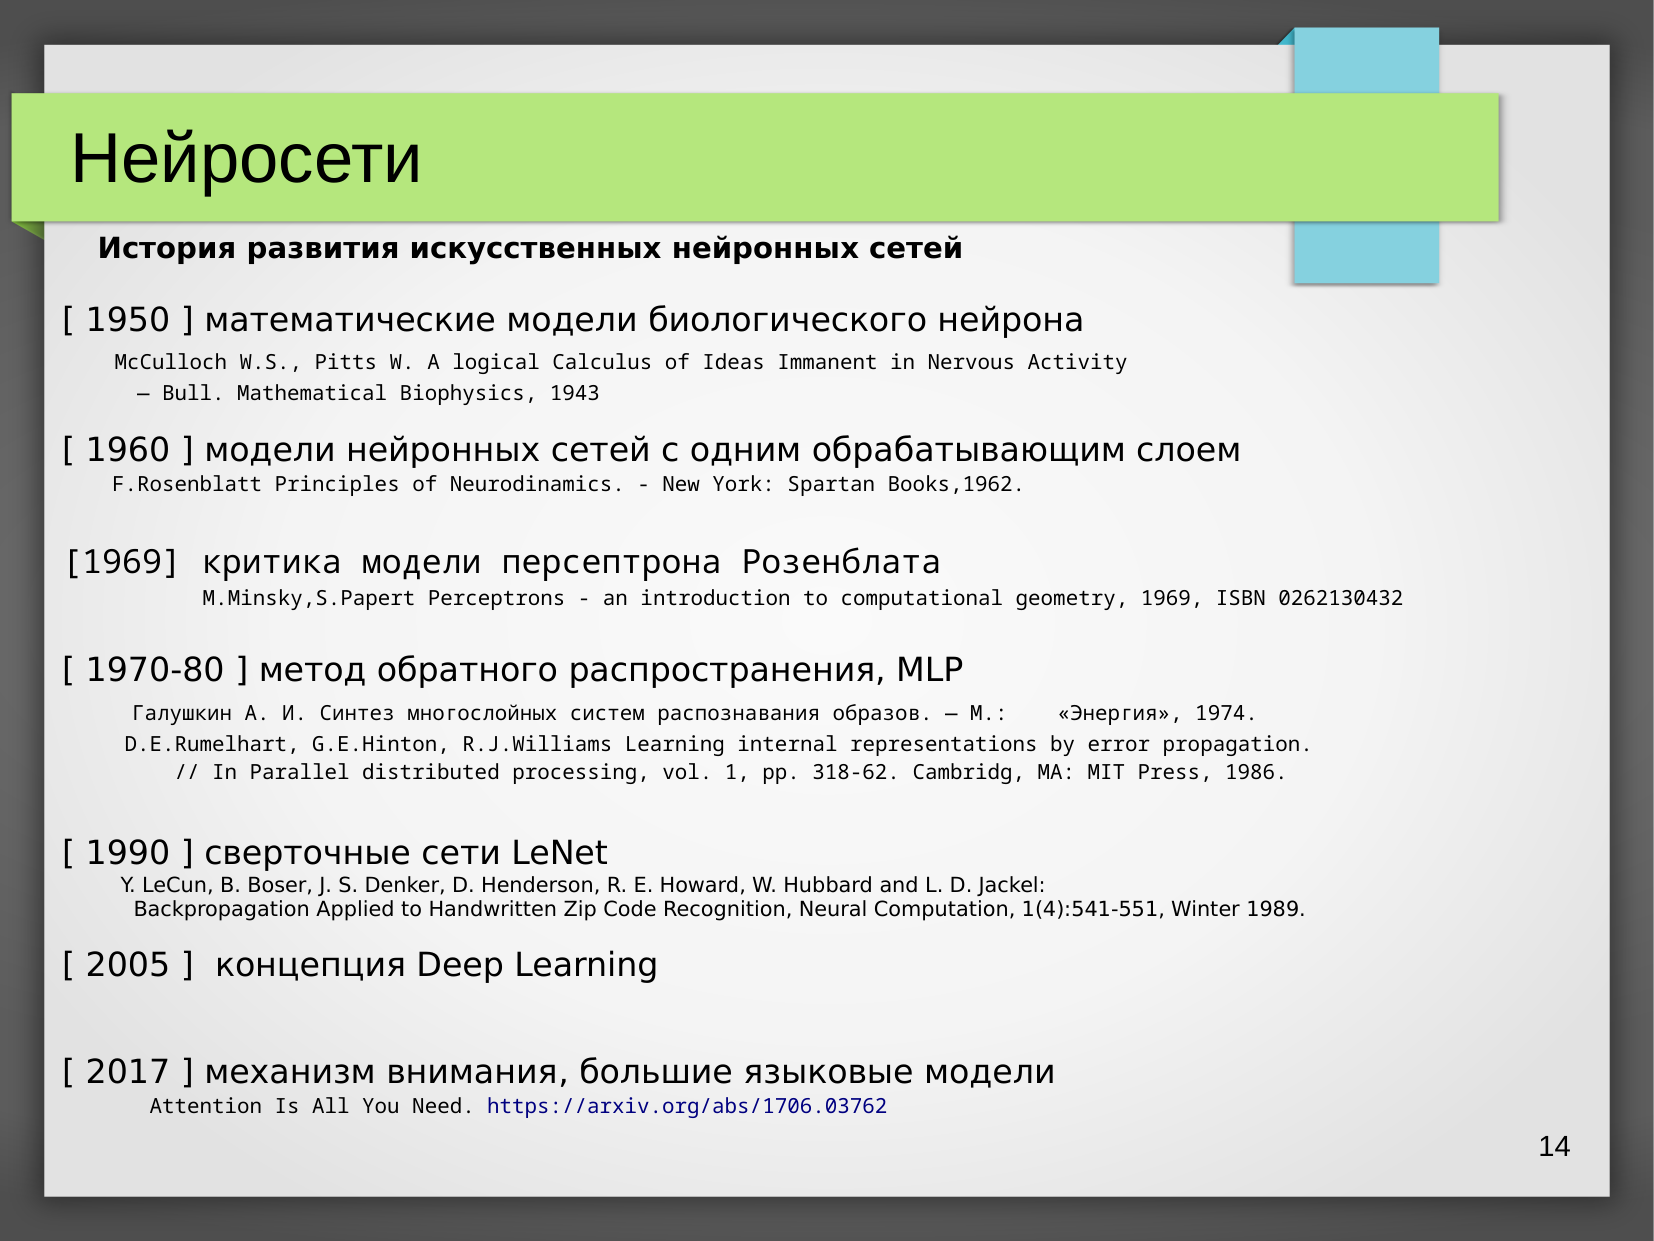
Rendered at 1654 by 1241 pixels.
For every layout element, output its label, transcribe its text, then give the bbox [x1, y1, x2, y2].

picture [0, 0, 1654, 1241]
title Нейросети [70, 118, 1205, 199]
text_box История развития искусственных нейронных сетей [ 1950 ] математические модели биологического нейрона McCulloch W.S., Pitts W. A logical Calculus of Ideas Immanent in Nervous Activity — Bull. Mathematical Biophysics, 1943 [ 1960 ] модели нейронных сетей с одним обрабатывающим слоем F.Rosenblatt Principles of Neurodinamics. - New York: Spartan Books,1962. [1969] критика модели персептрона Розенблата M.Minsky,S.Papert Perceptrons - an introduction to computational geometry, 1969, ISBN 0262130432 [ 1970-80 ] метод обратного распространения, MLP Галушкин А. И. Синтез многослойных систем распознавания образов. — М.: «Энергия», 1974. D.E.Rumelhart, G.E.Hinton, R.J.Williams Learning internal representations by error propagation. // In Parallel distributed processing, vol. 1, pp. 318-62. Cambridg, MA: MIT Press, 1986. [ 1990 ] сверточные сети LeNet Y. LeCun, B. Boser, J. S. Denker, D. Henderson, R. E. Howard, W. Hubbard and L. D. Jackel: Backpropagation Applied to Handwritten Zip Code Recognition, Neural Computation, 1(4):541-551, Winter 1989. [ 2005 ] концепция Deep Learning [ 2017 ] механизм внимания, большие языковые модели Attention Is All You Need. https://arxiv.org/abs/1706.03762 [47, 224, 1571, 1142]
